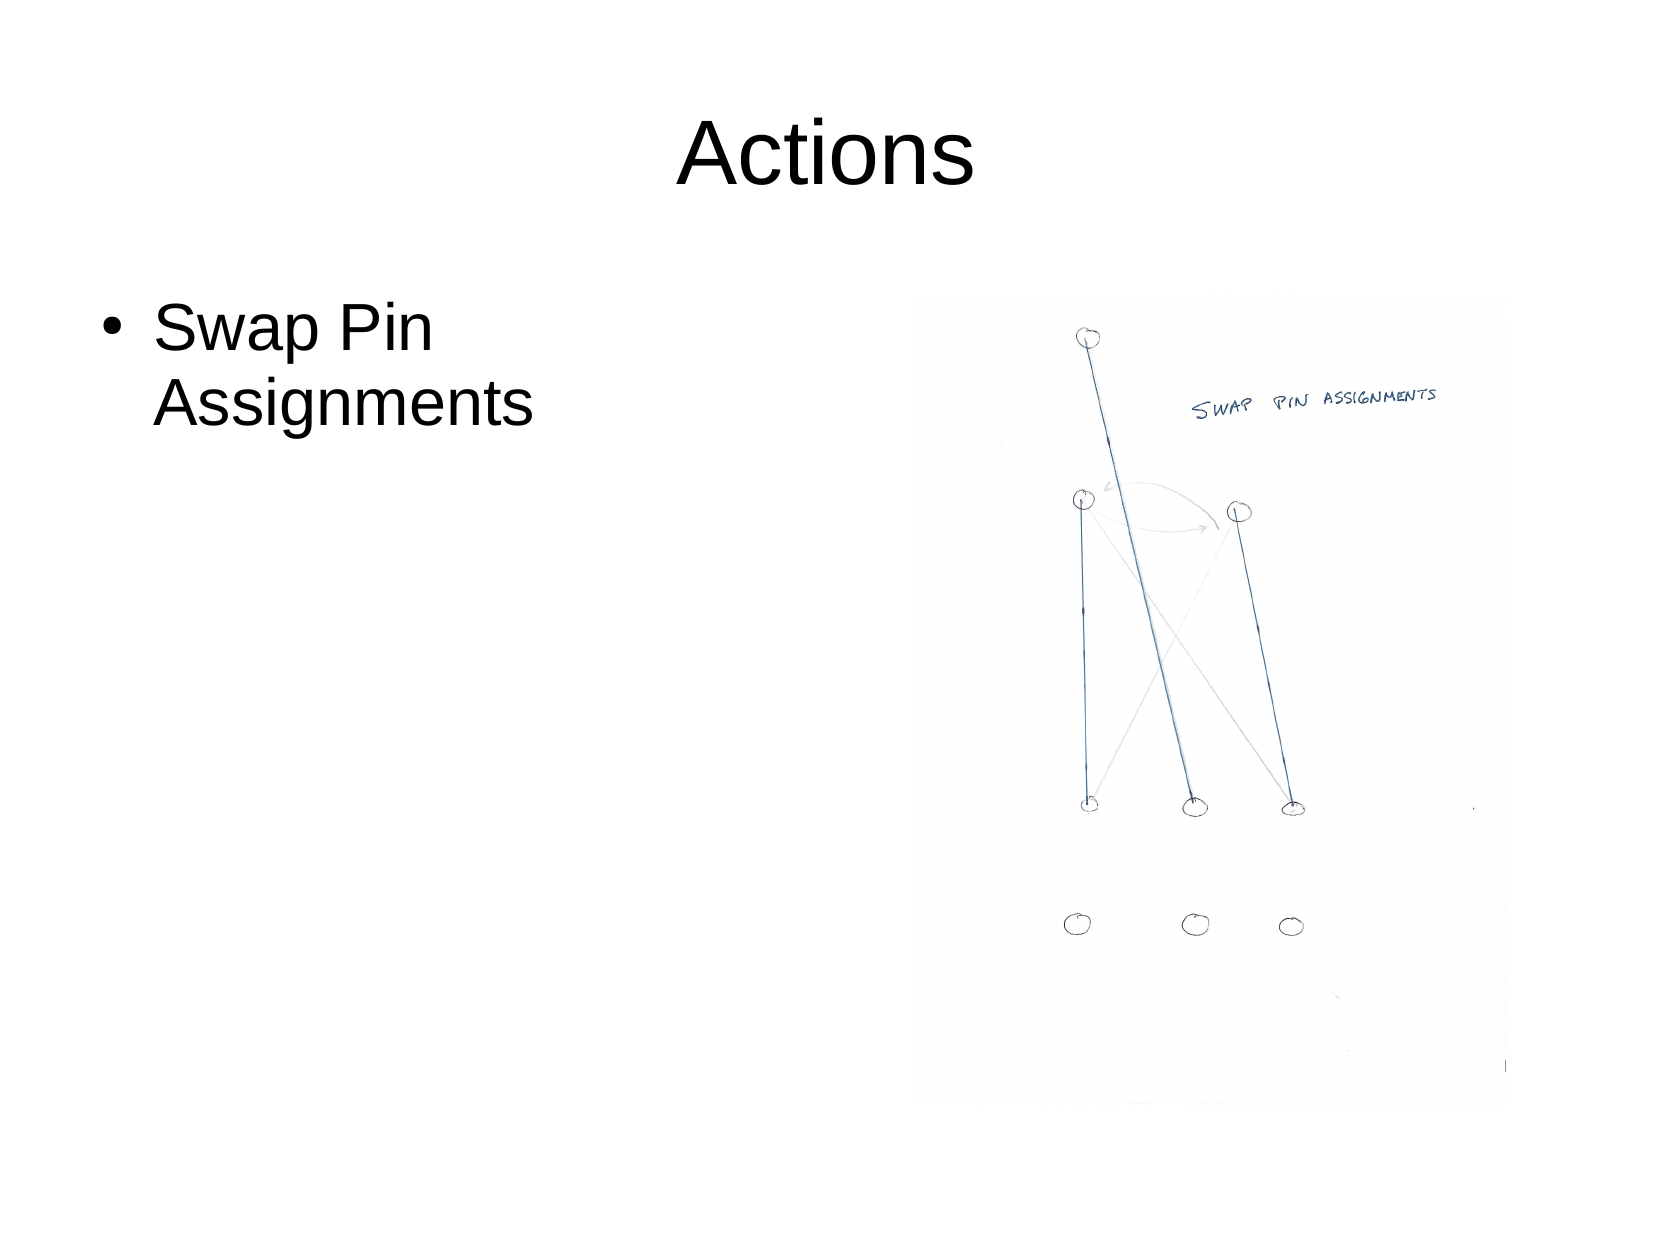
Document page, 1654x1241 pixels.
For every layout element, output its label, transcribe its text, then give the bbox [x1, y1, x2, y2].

picture [911, 290, 1506, 1109]
title Actions [82, 49, 1571, 257]
list Swap Pin Assignments [82, 290, 809, 1109]
